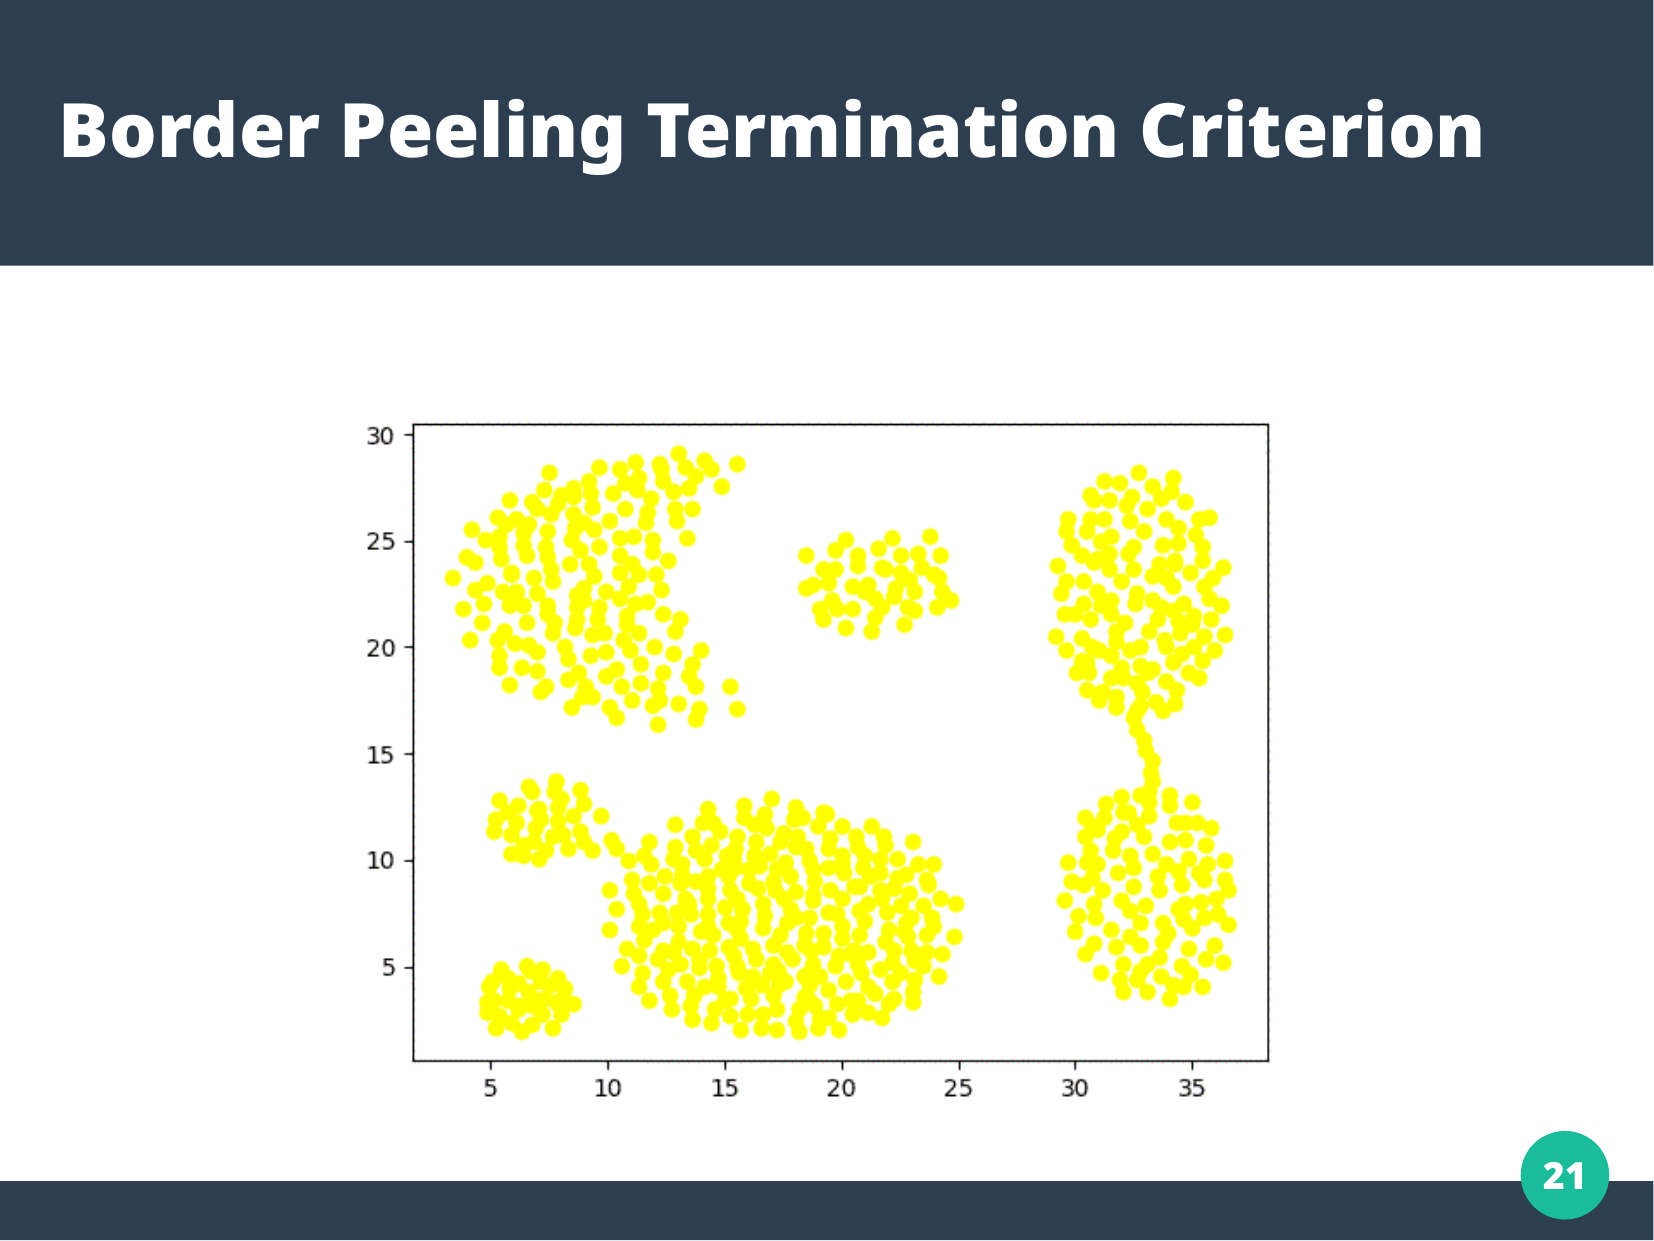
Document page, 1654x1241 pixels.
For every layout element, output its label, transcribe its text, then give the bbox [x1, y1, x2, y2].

title Border Peeling Termination Criterion [59, 49, 1595, 207]
picture [275, 324, 1378, 1152]
